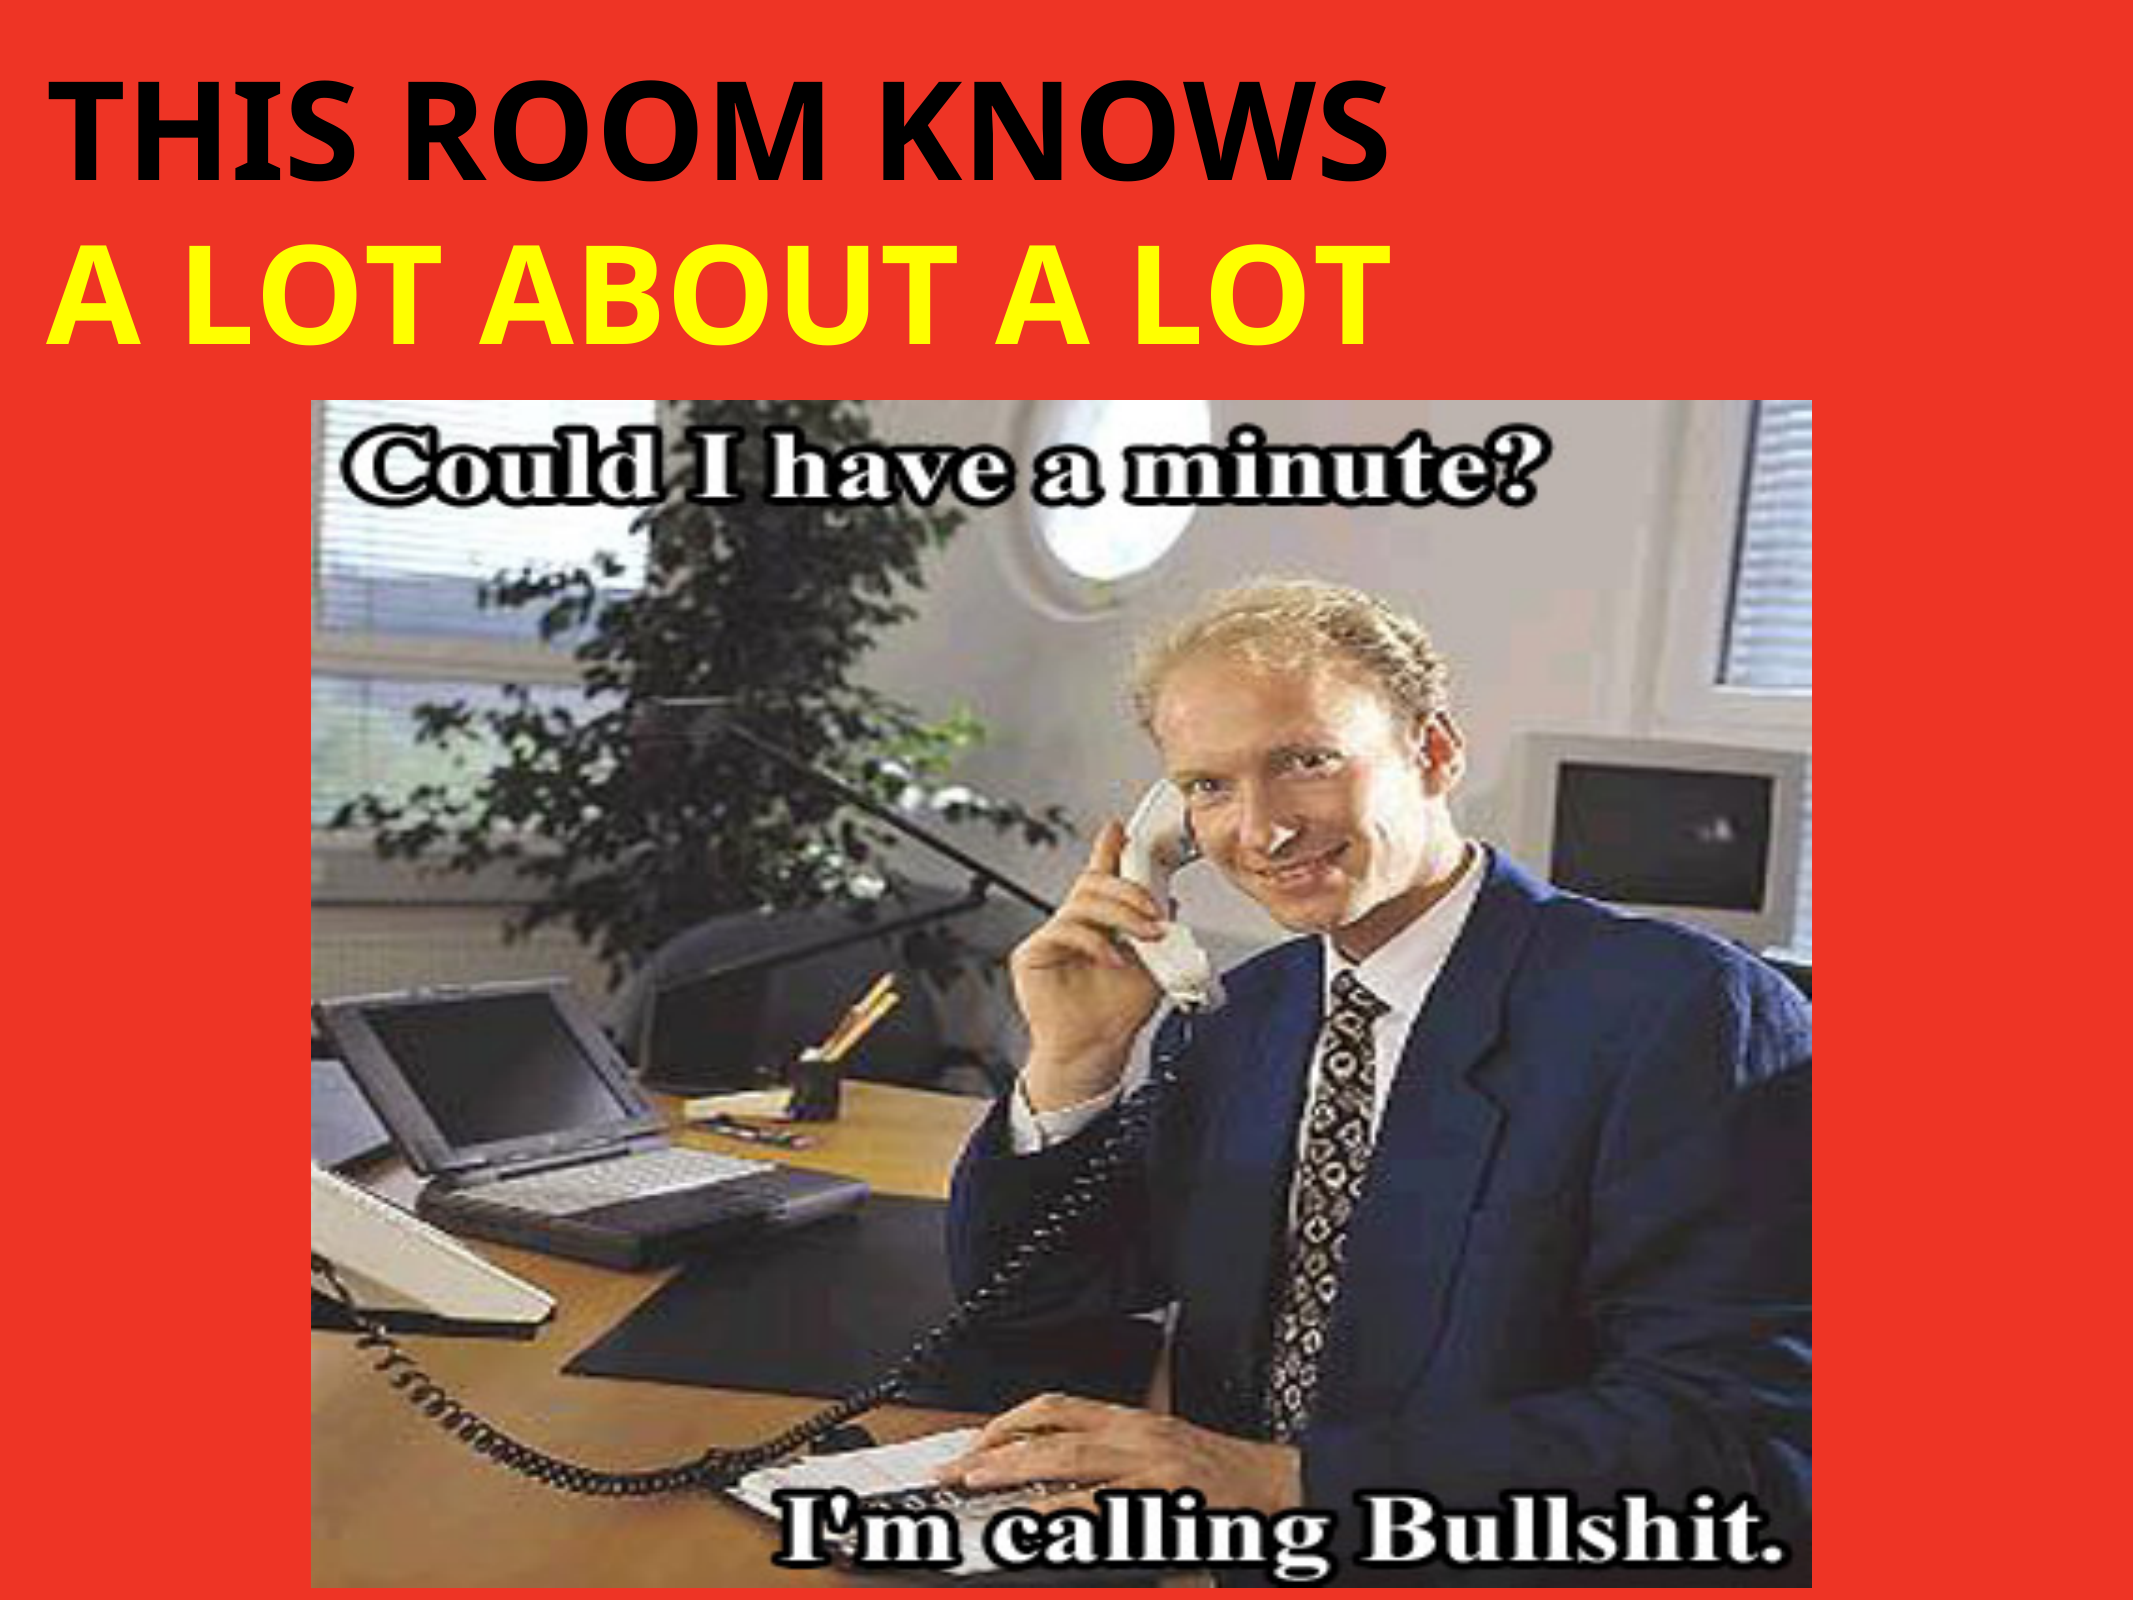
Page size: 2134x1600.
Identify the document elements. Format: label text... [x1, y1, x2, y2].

picture [311, 400, 1812, 1588]
text_box THIS ROOM KNOWS A LOT ABOUT A LOT [37, 42, 2129, 488]
